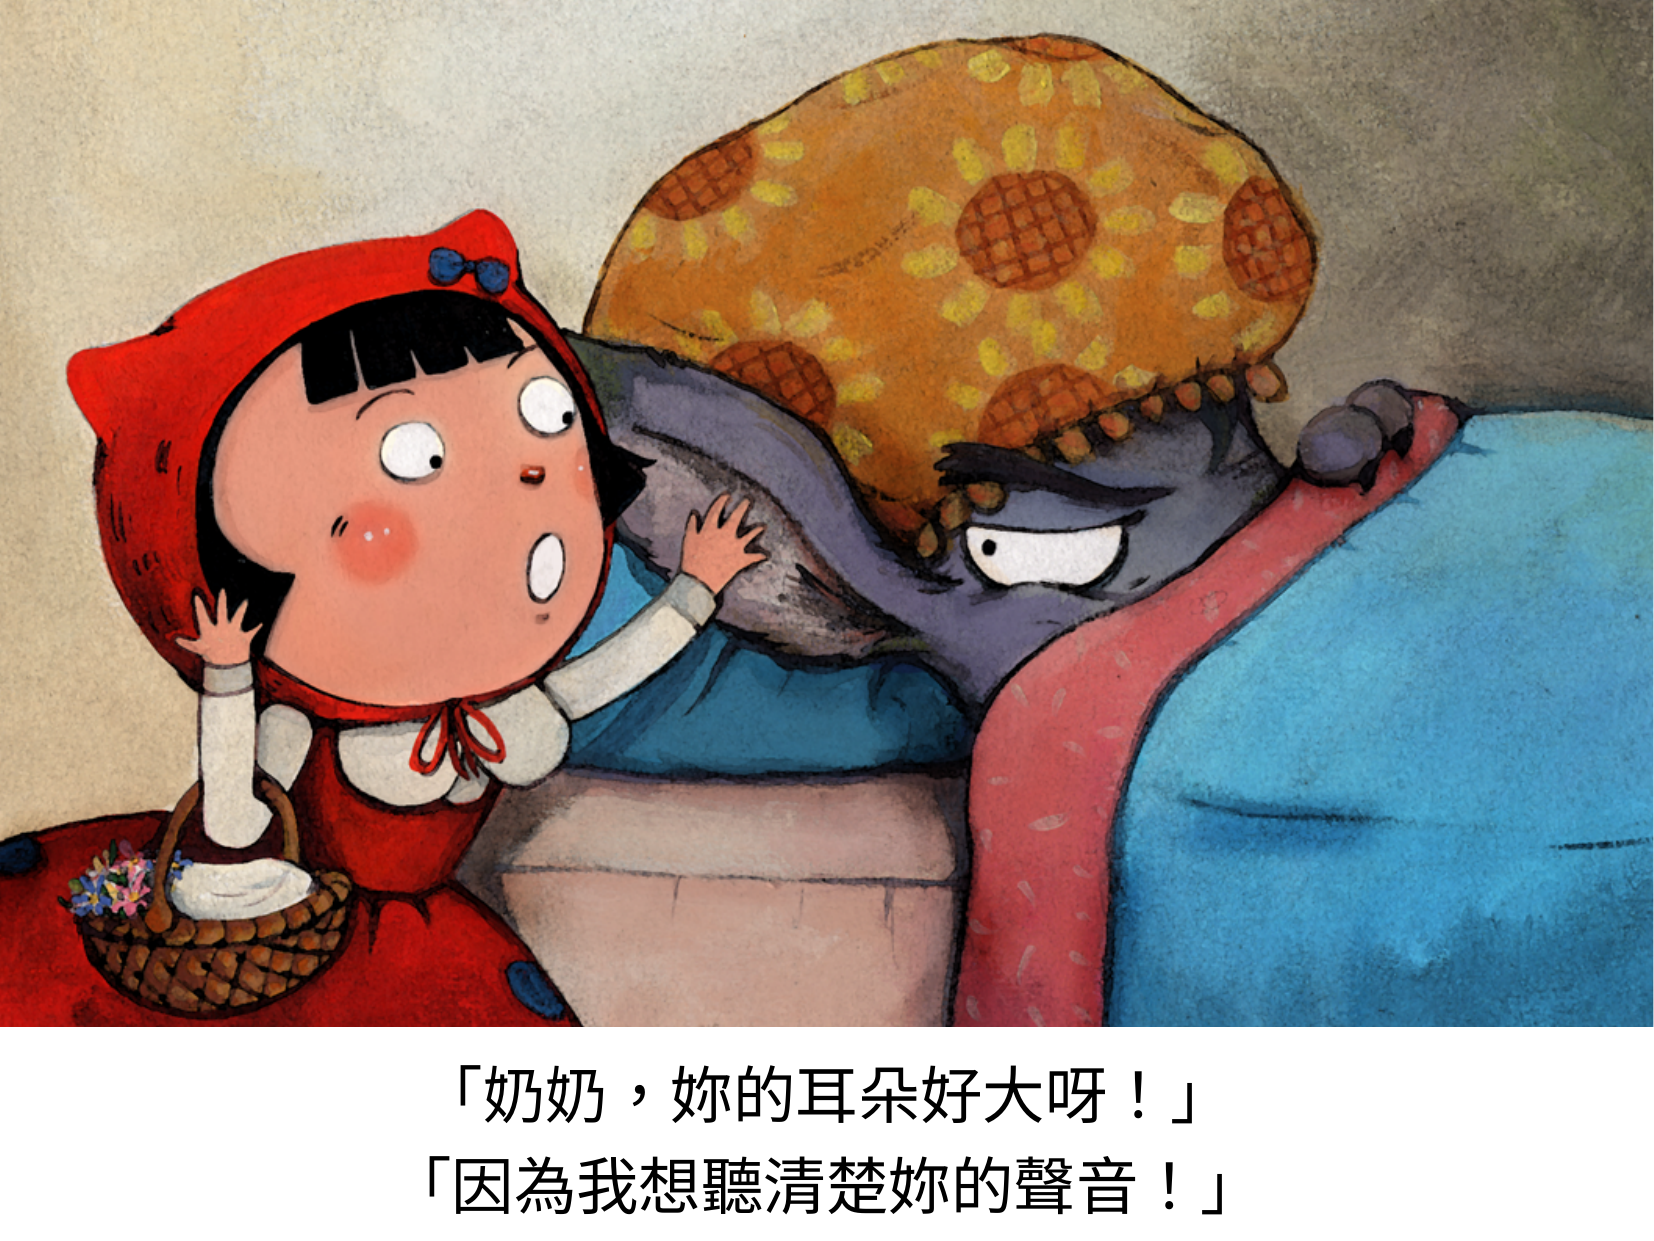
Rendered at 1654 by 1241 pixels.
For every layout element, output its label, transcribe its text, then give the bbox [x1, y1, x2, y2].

text_box [0, 1027, 1654, 1241]
title 「奶奶，妳的耳朵好大呀！」 「因為我想聽清楚妳的聲音！」 [82, 1033, 1571, 1241]
picture [0, 0, 1654, 1027]
